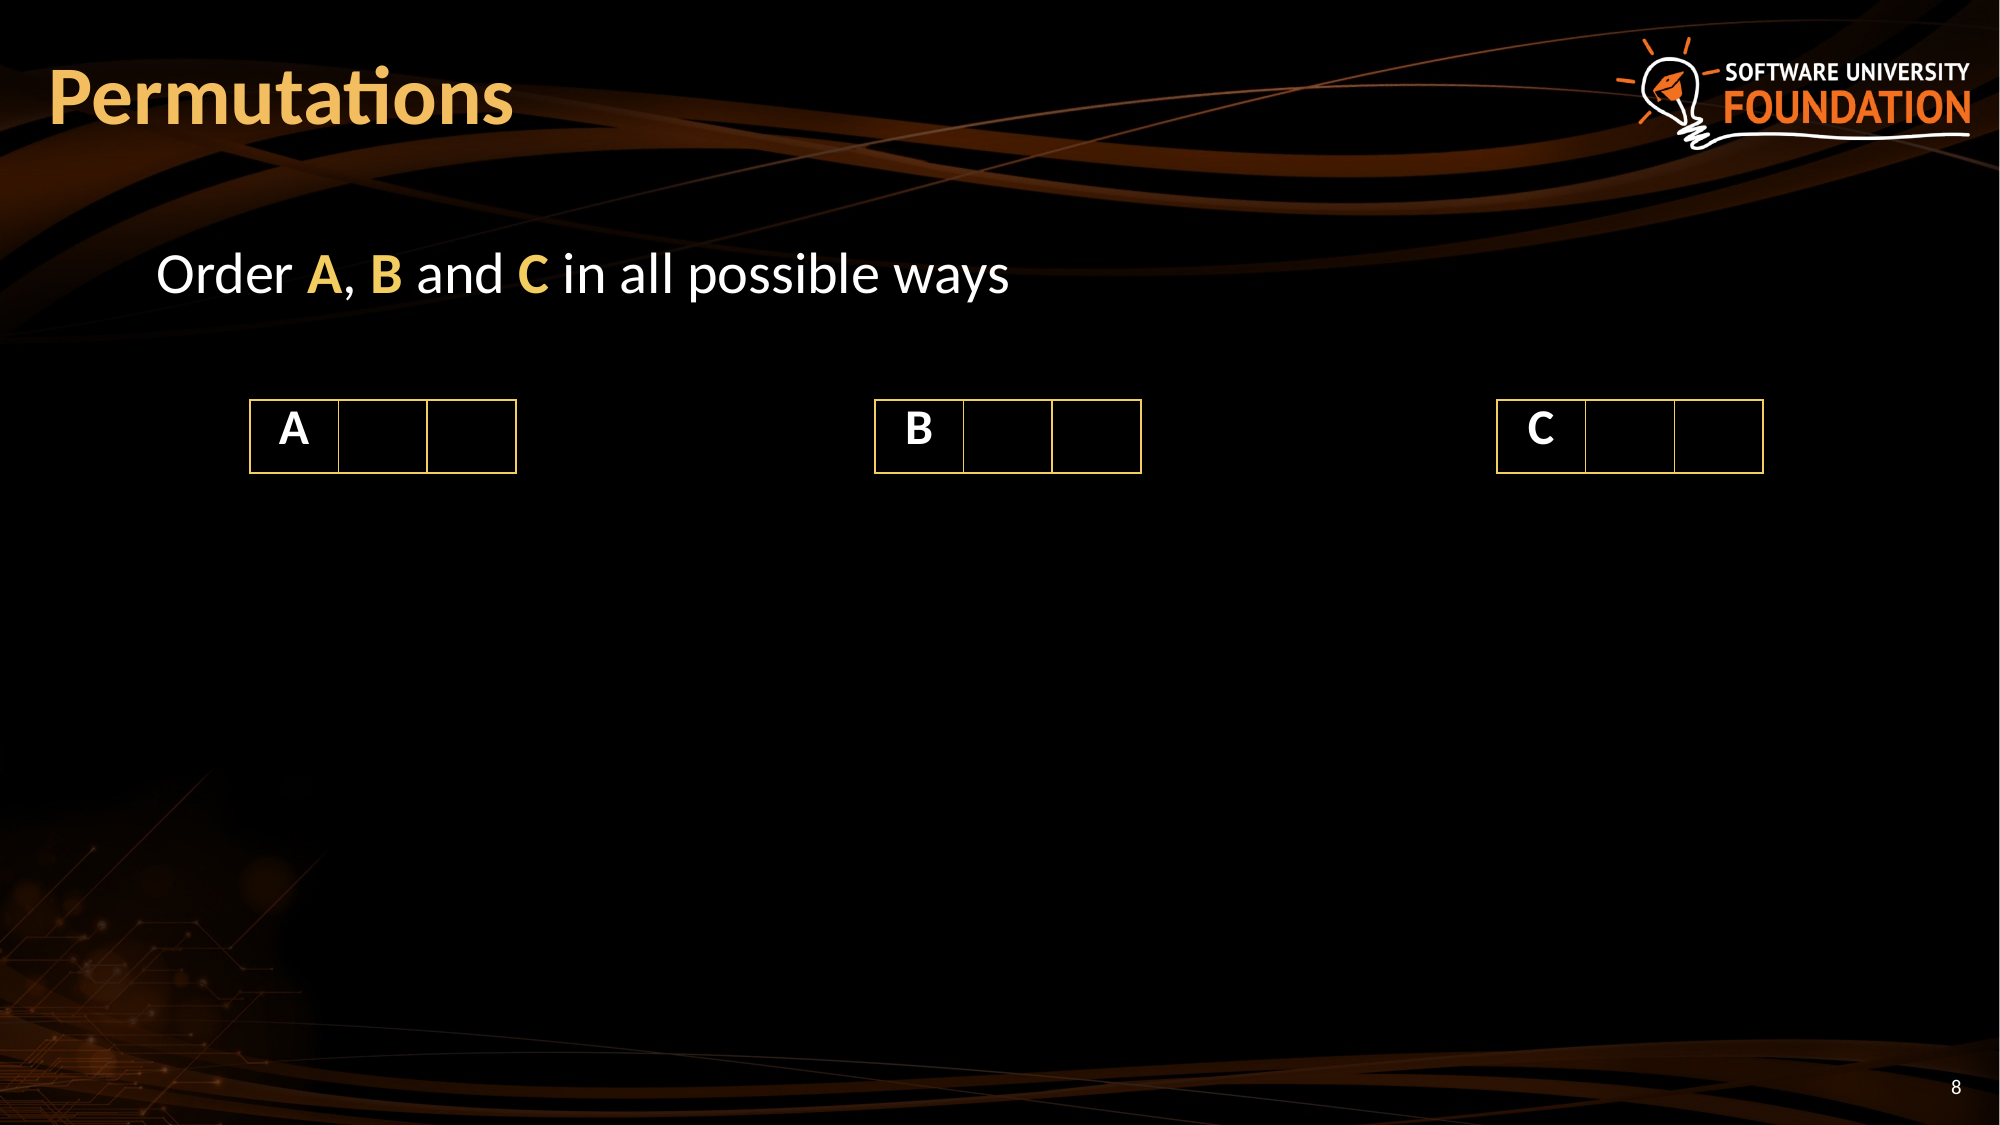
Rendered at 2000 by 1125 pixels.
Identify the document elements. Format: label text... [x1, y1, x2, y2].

table_header [1586, 401, 1674, 472]
table_header B [876, 401, 963, 472]
title Permutations [30, 6, 1602, 189]
table_header A [251, 401, 338, 472]
table_header C [1498, 401, 1585, 472]
text_box Order A, B and C in all possible ways [141, 227, 1025, 313]
table_header [964, 401, 1051, 472]
slide_number 85 [1897, 1070, 1968, 1103]
table_header [1675, 401, 1762, 472]
table_header [428, 401, 515, 472]
picture [0, 0, 2000, 1125]
table_header [339, 401, 426, 472]
table_header [1053, 401, 1140, 472]
